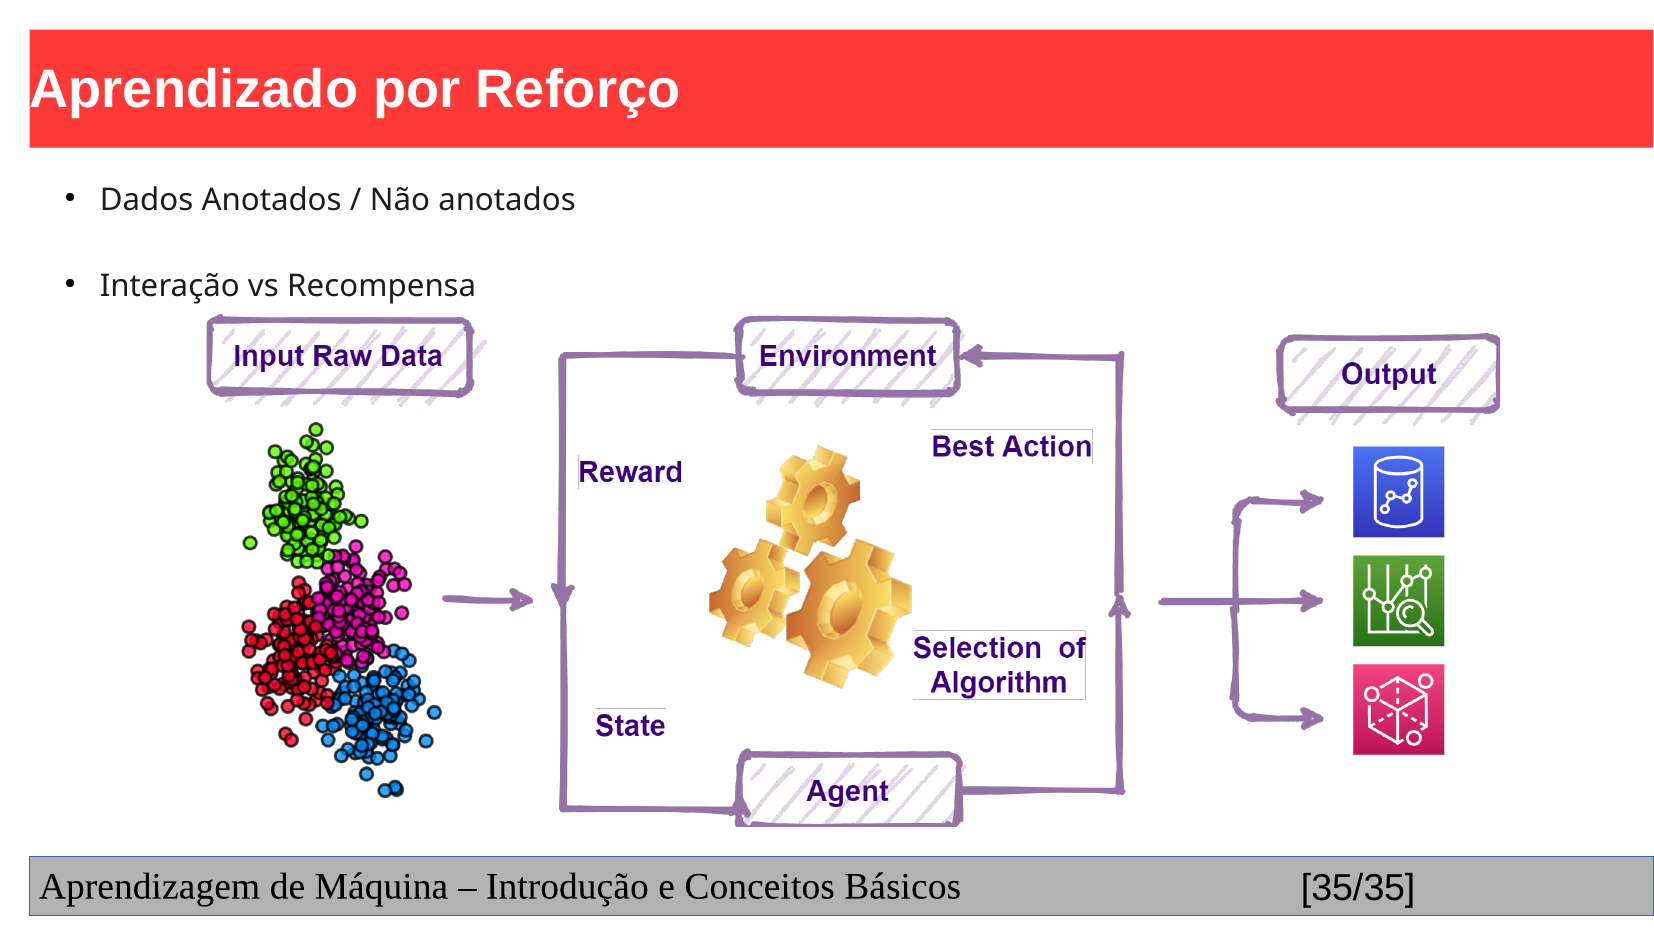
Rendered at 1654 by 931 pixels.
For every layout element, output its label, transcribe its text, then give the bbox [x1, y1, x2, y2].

title Aprendizado por Reforço [29, 29, 1654, 148]
text_box Dados Anotados / Não anotados Interação vs Recompensa [49, 169, 739, 576]
picture [206, 313, 1501, 827]
